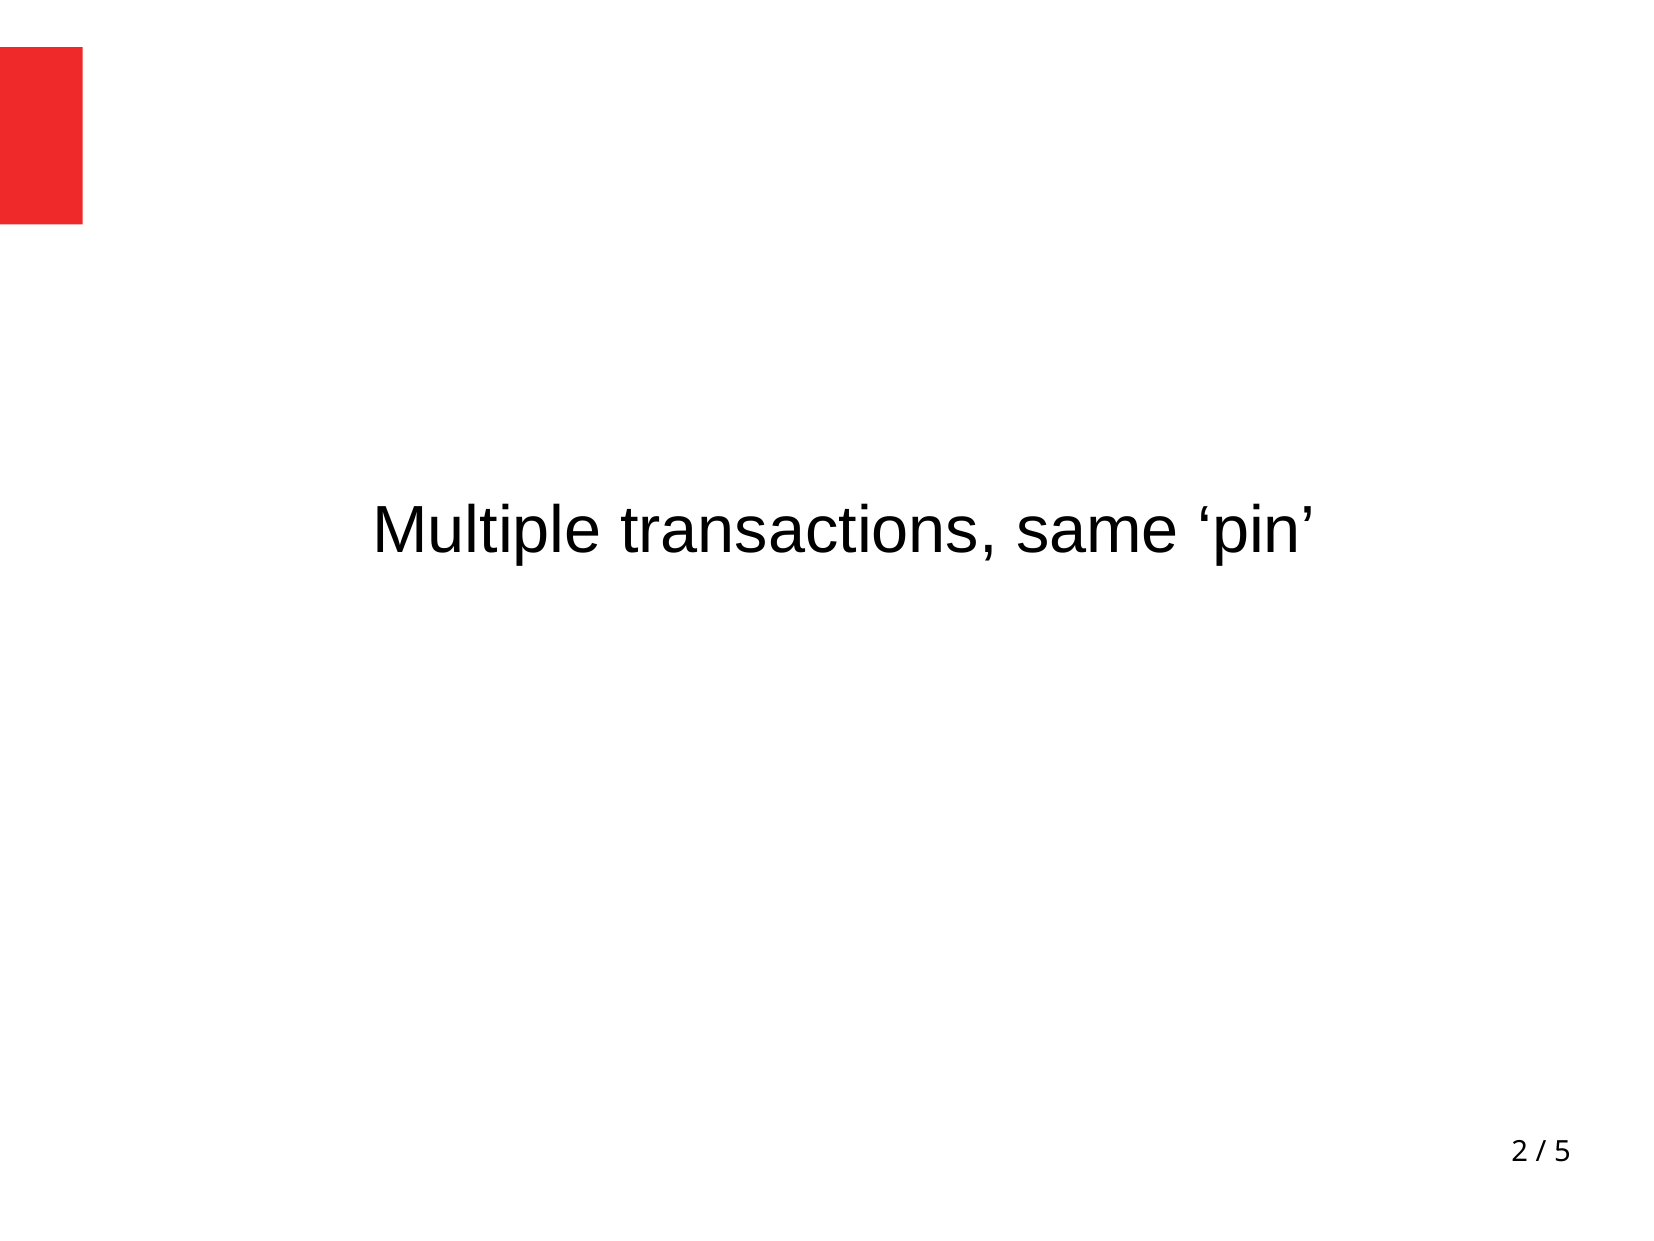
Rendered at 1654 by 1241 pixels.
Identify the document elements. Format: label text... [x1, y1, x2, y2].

subtitle Multiple transactions, same ‘pin’ [118, 49, 1571, 1010]
